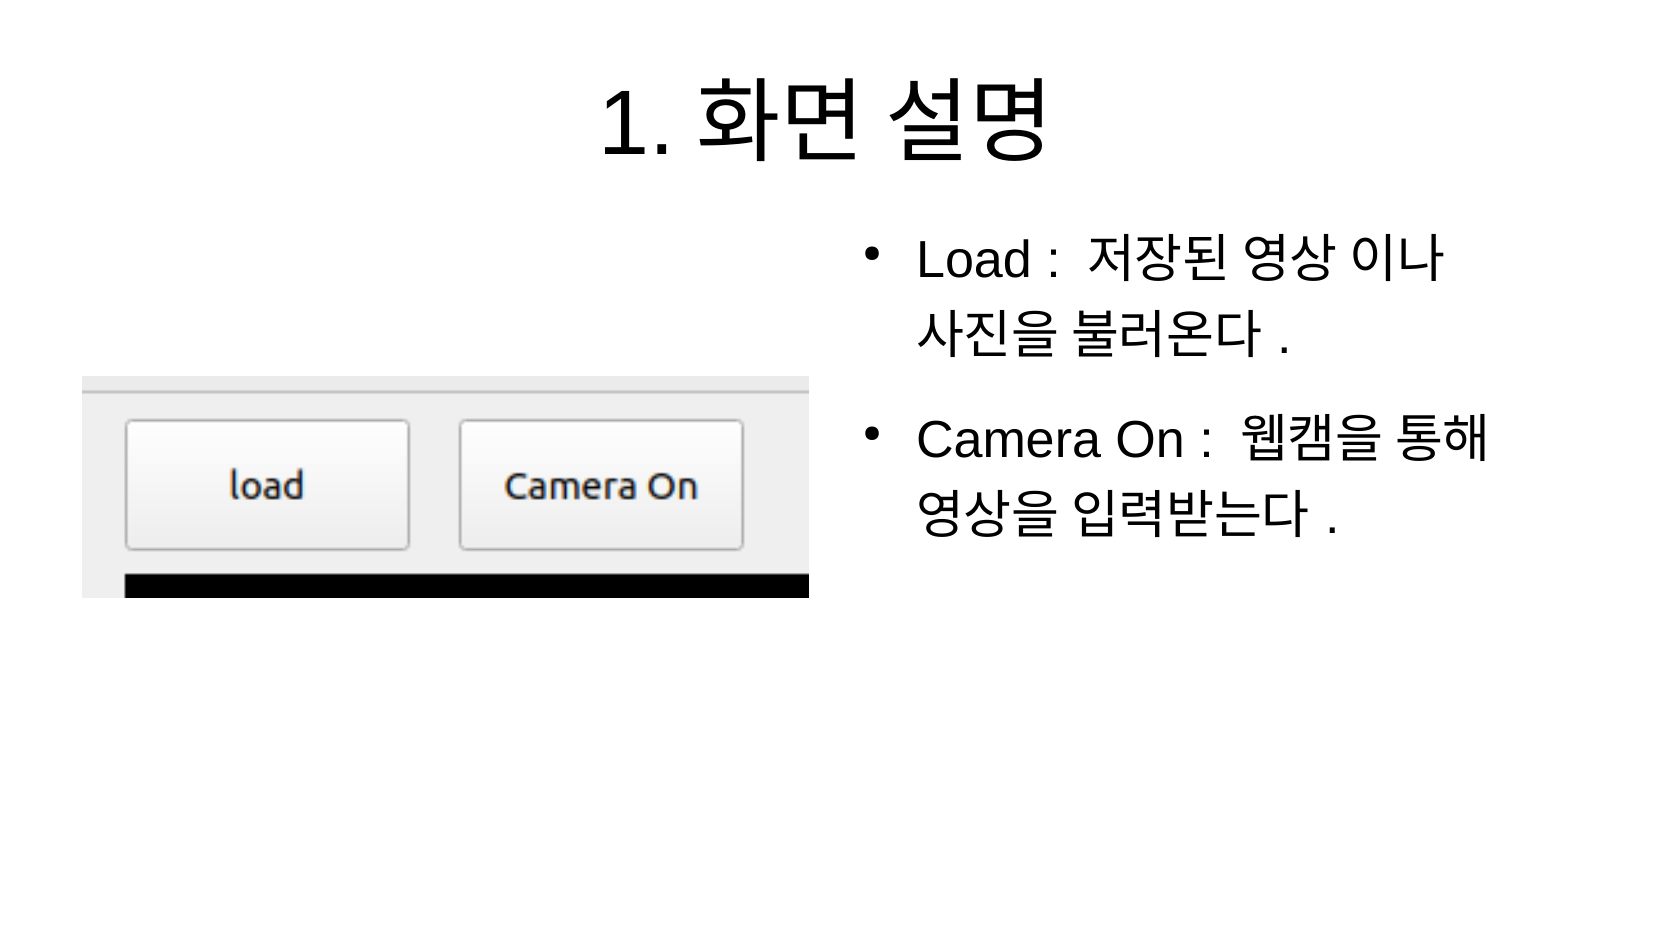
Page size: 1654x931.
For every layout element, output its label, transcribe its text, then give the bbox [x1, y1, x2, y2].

title 1.화면 설명 [82, 37, 1571, 193]
list Load : 저장된 영상 이나 사진을 불러온다. Camera On : 웹캠을 통해 영상을 입력받는다. [845, 217, 1572, 758]
picture [82, 376, 809, 598]
